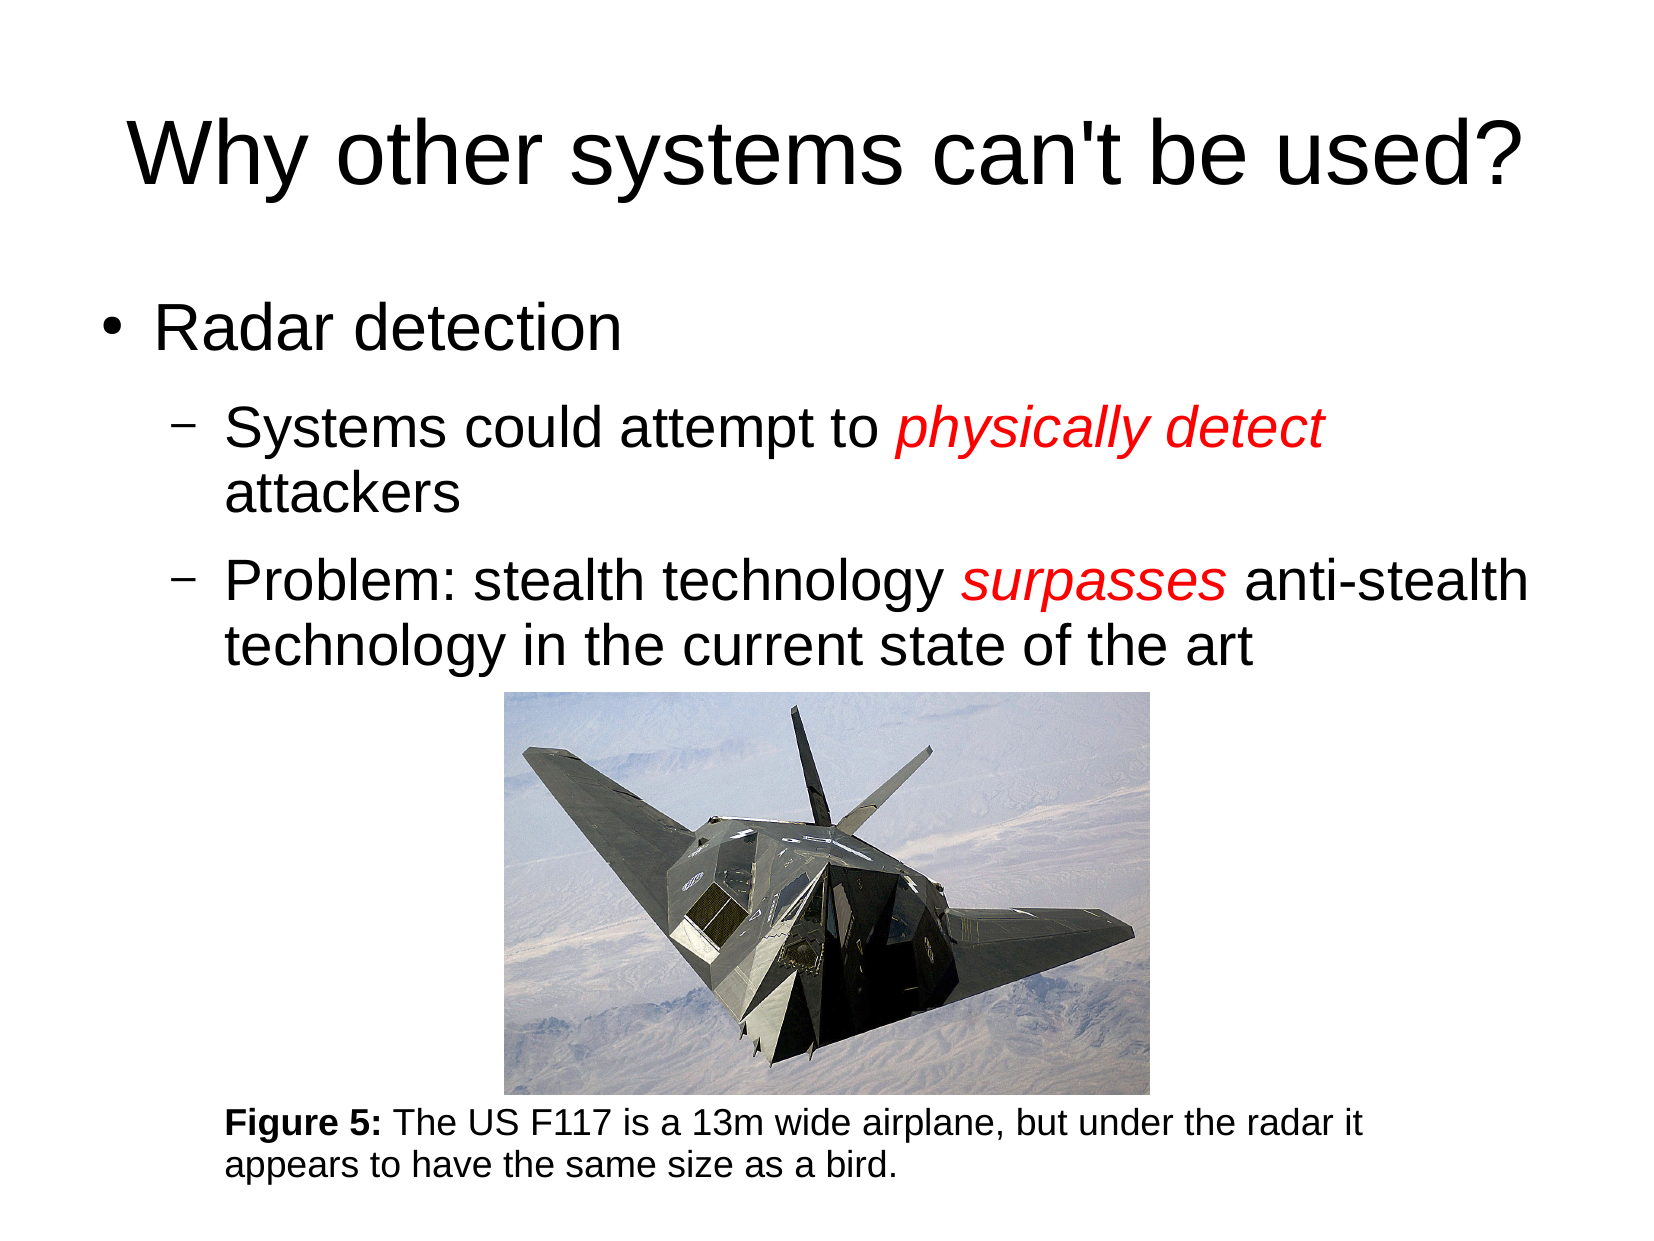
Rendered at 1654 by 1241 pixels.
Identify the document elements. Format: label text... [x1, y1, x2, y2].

list Radar detection Systems could attempt to physically detect attackers Problem: stealth technology surpasses anti-stealth technology in the current state of the art [82, 290, 1571, 1010]
text_box Figure 5: The US F117 is a 13m wide airplane, but under the radar it appears to have the same size as a bird. [209, 1094, 1444, 1193]
title Why other systems can't be used? [82, 49, 1571, 257]
picture [504, 692, 1150, 1094]
